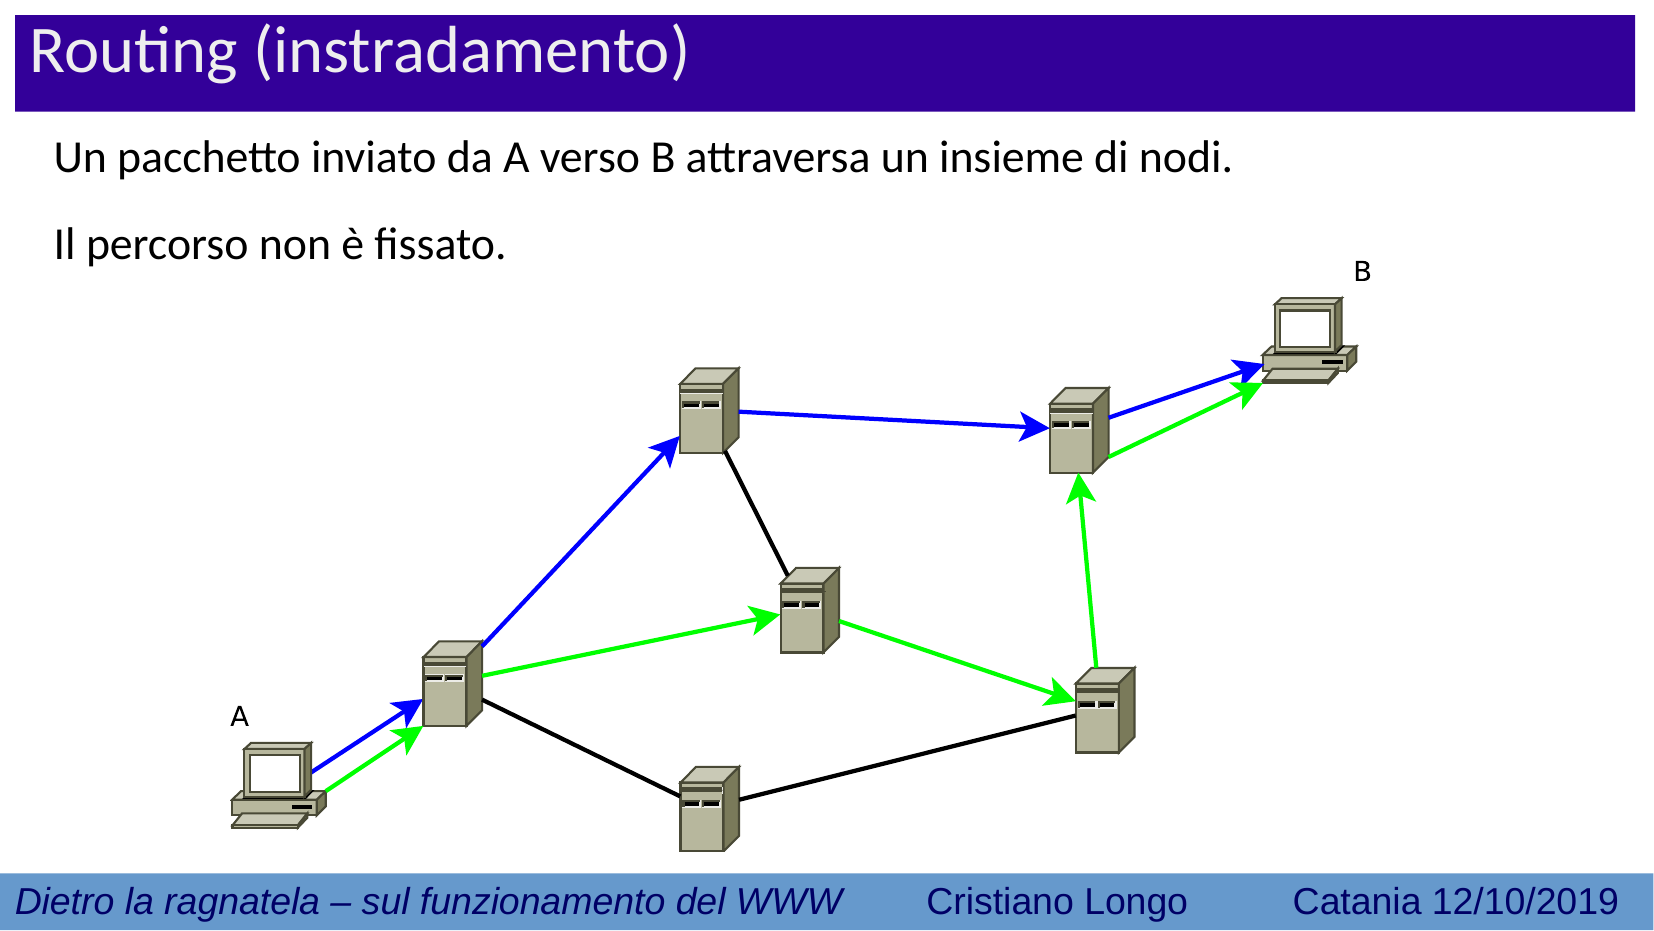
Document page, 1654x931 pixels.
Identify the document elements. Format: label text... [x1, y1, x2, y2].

picture [230, 306, 1371, 852]
text_box Dietro la ragnatela – sul funzionamento del WWW Cristiano Longo Catania 12/10/2019 [0, 873, 1654, 931]
text_box Un pacchetto inviato da A verso B attraversa un insieme di nodi. [38, 130, 1627, 218]
text_box Il percorso non è fissato. [38, 218, 1627, 306]
text_box Routing (instradamento) [15, 15, 1636, 112]
